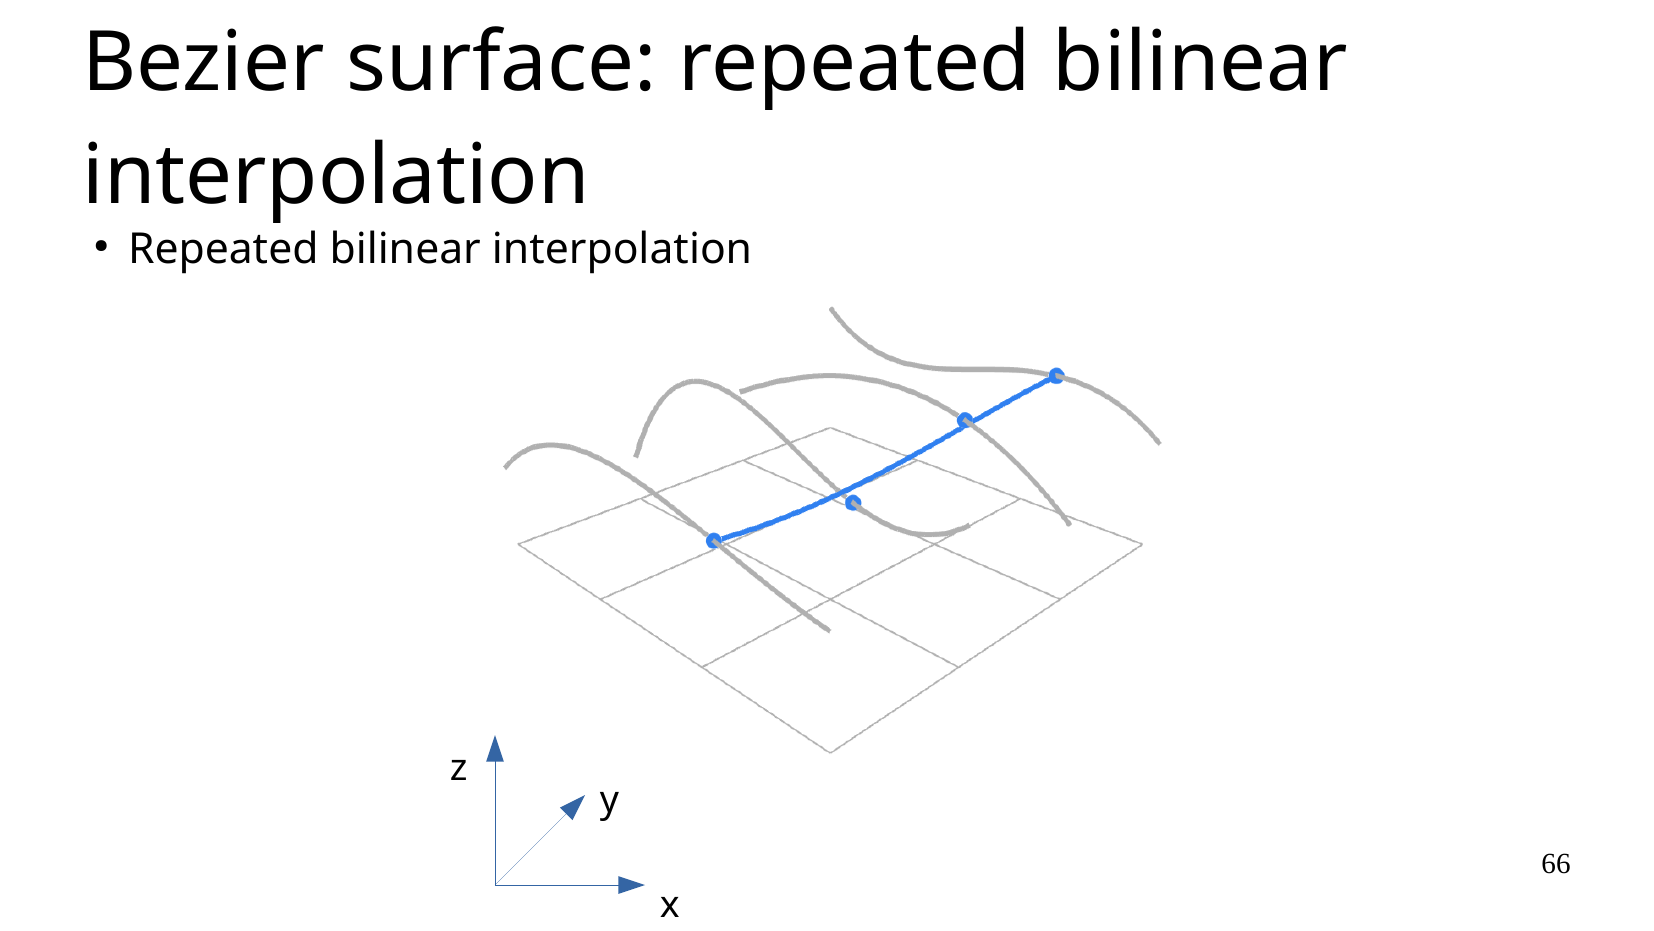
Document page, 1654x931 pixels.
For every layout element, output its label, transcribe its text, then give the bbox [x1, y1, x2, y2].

picture [450, 279, 1231, 796]
title Bezier surface: repeated bilinear interpolation [82, 37, 1571, 193]
text_box z [435, 733, 511, 796]
text_box x [645, 870, 691, 931]
text_box y [585, 765, 631, 827]
list Repeated bilinear interpolation [82, 217, 1571, 277]
